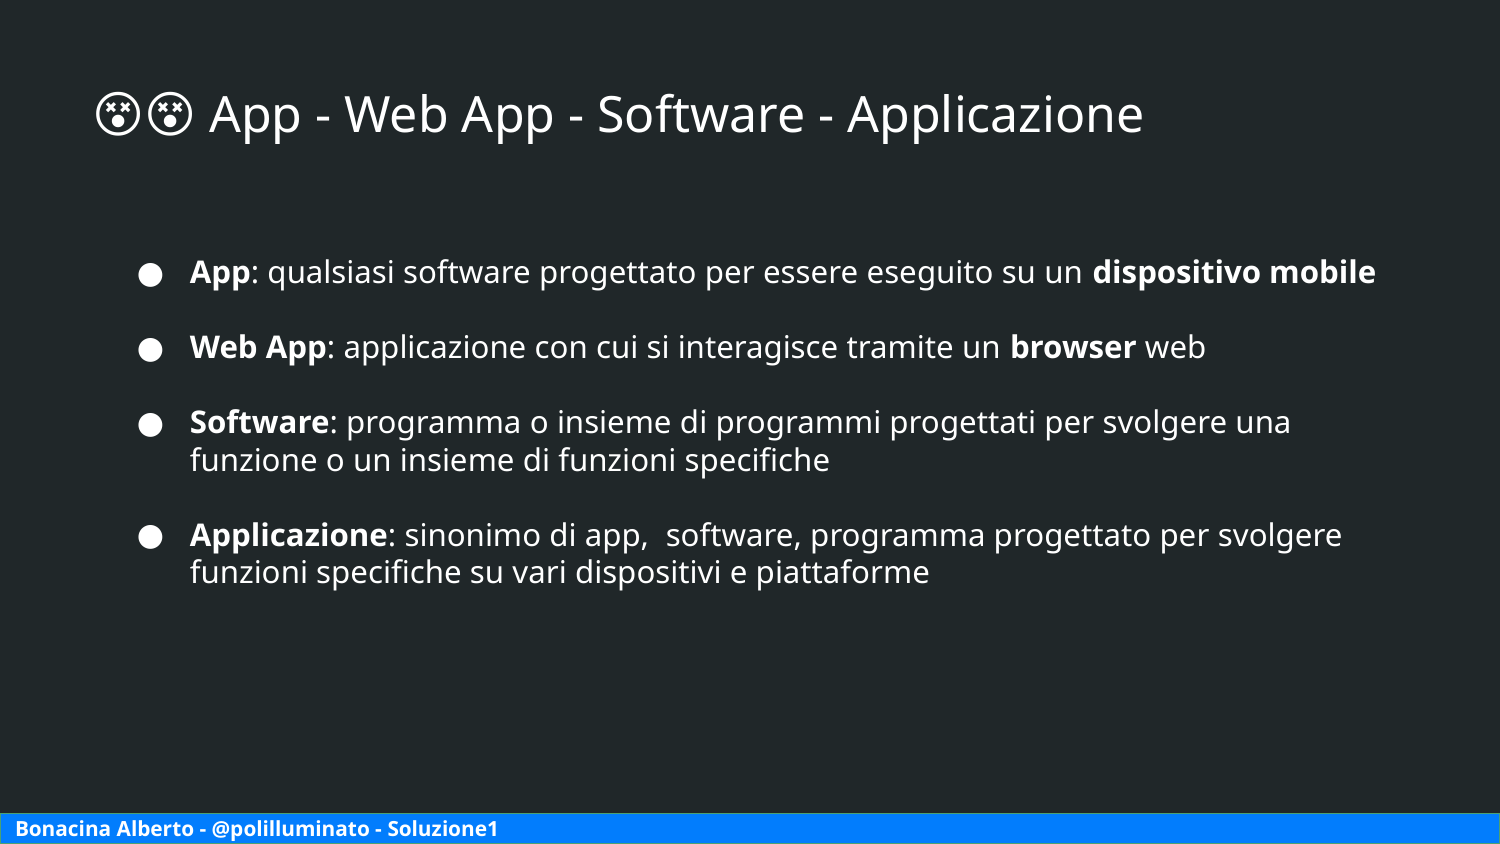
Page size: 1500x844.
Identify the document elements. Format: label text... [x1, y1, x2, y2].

text_box Bonacina Alberto - @polilluminato - Soluzione1 [0, 800, 1500, 844]
text_box 😵‍💫 App - Web App - Software - Applicazione [77, 67, 1329, 159]
text_box App: qualsiasi software progettato per essere eseguito su un dispositivo mobile Web App: applicazione con cui si interagisce tramite un browser web Software: programma o insieme di programmi progettati per svolgere una funzione o un insieme di funzioni specifiche Applicazione: sinonimo di app, software, programma progettato per svolgere funzioni specifiche su vari dispositivi e piattaforme [99, 237, 1401, 605]
